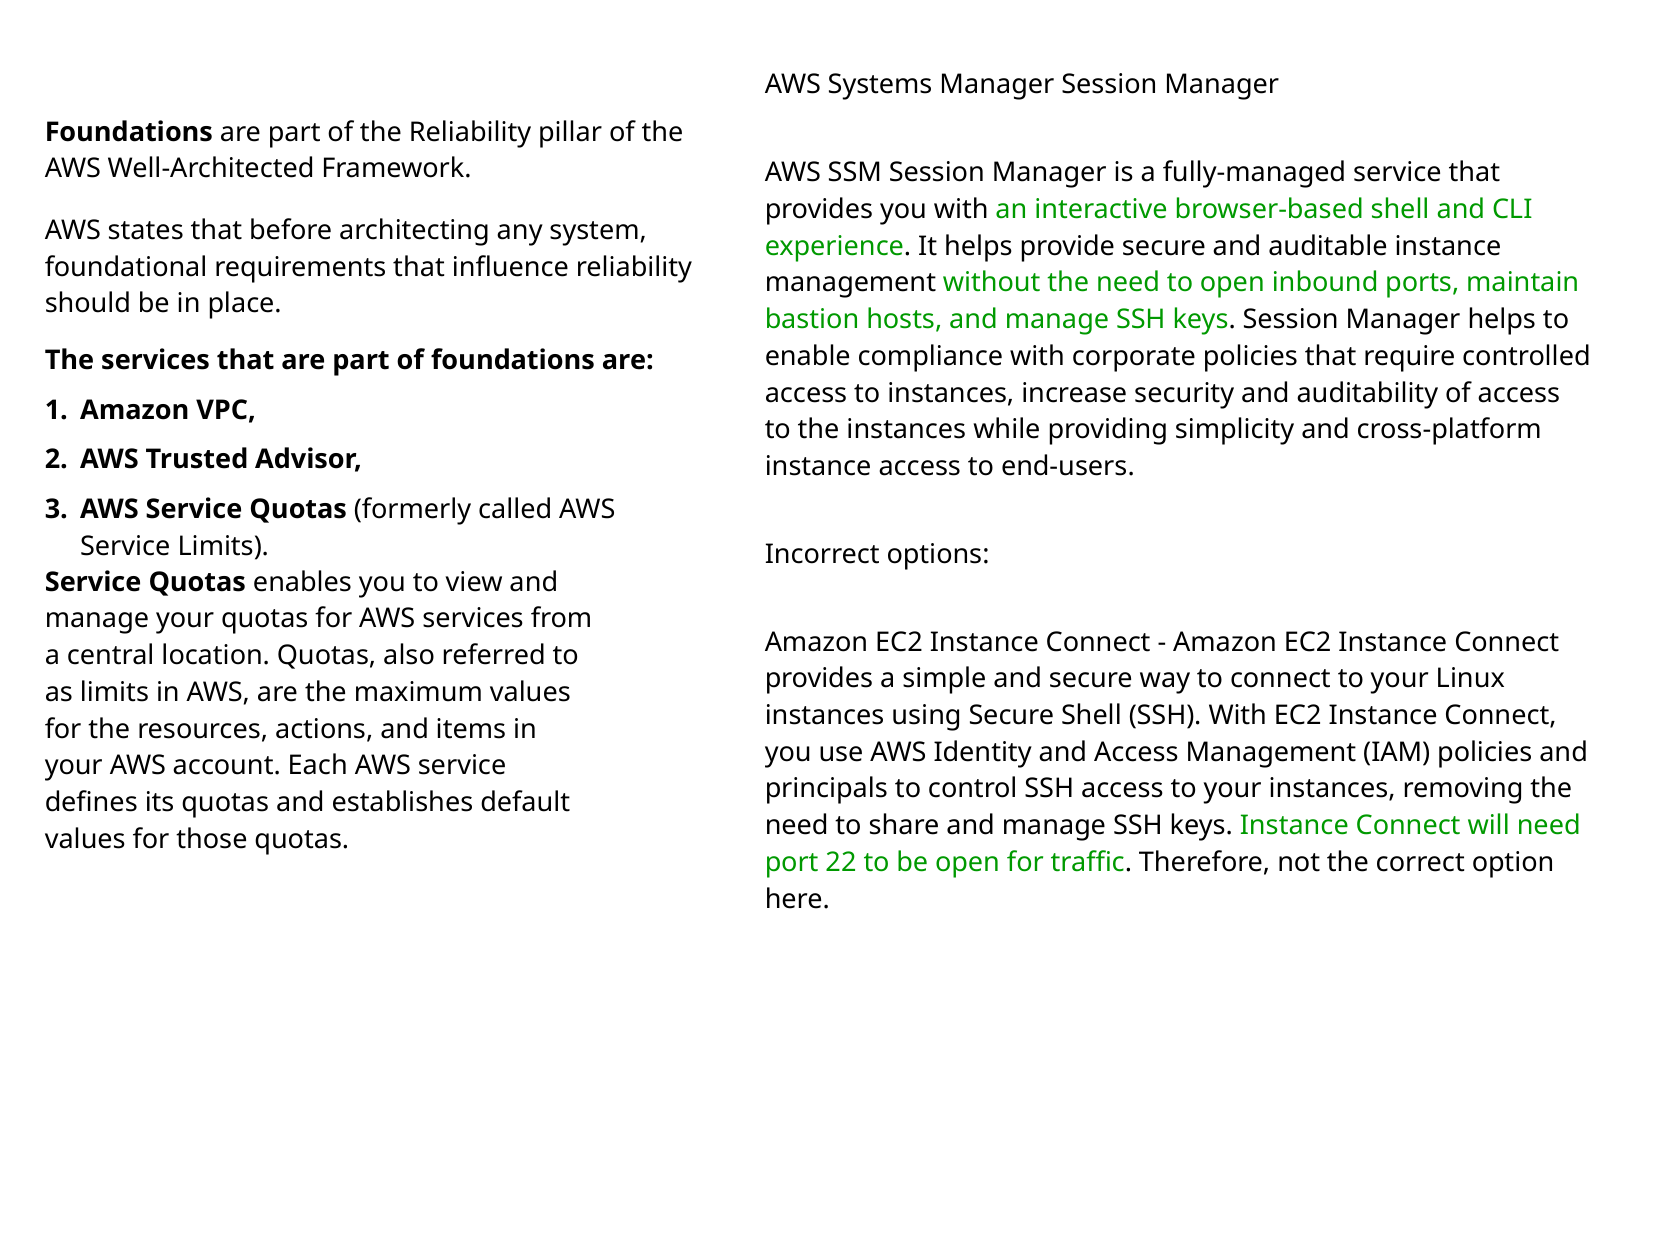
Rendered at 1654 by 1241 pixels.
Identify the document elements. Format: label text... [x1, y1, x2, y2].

text_box AWS Systems Manager Session Manager AWS SSM Session Manager is a fully-managed service that provides you with an interactive browser-based shell and CLI experience. It helps provide secure and auditable instance management without the need to open inbound ports, maintain bastion hosts, and manage SSH keys. Session Manager helps to enable compliance with corporate policies that require controlled access to instances, increase security and auditability of access to the instances while providing simplicity and cross-platform instance access to end-users. Incorrect options: Amazon EC2 Instance Connect - Amazon EC2 Instance Connect provides a simple and secure way to connect to your Linux instances using Secure Shell (SSH). With EC2 Instance Connect, you use AWS Identity and Access Management (IAM) policies and principals to control SSH access to your instances, removing the need to share and manage SSH keys. Instance Connect will need port 22 to be open for traffic. Therefore, not the correct option here. [750, 57, 1606, 661]
text_box Service Quotas enables you to view and manage your quotas for AWS services from a central location. Quotas, also referred to as limits in AWS, are the maximum values for the resources, actions, and items in your AWS account. Each AWS service defines its quotas and establishes default values for those quotas. [30, 555, 616, 765]
text_box Foundations are part of the Reliability pillar of the AWS Well-Architected Framework. AWS states that before architecting any system, foundational requirements that influence reliability should be in place. The services that are part of foundations are: Amazon VPC, AWS Trusted Advisor, AWS Service Quotas (formerly called AWS Service Limits). [30, 104, 721, 481]
